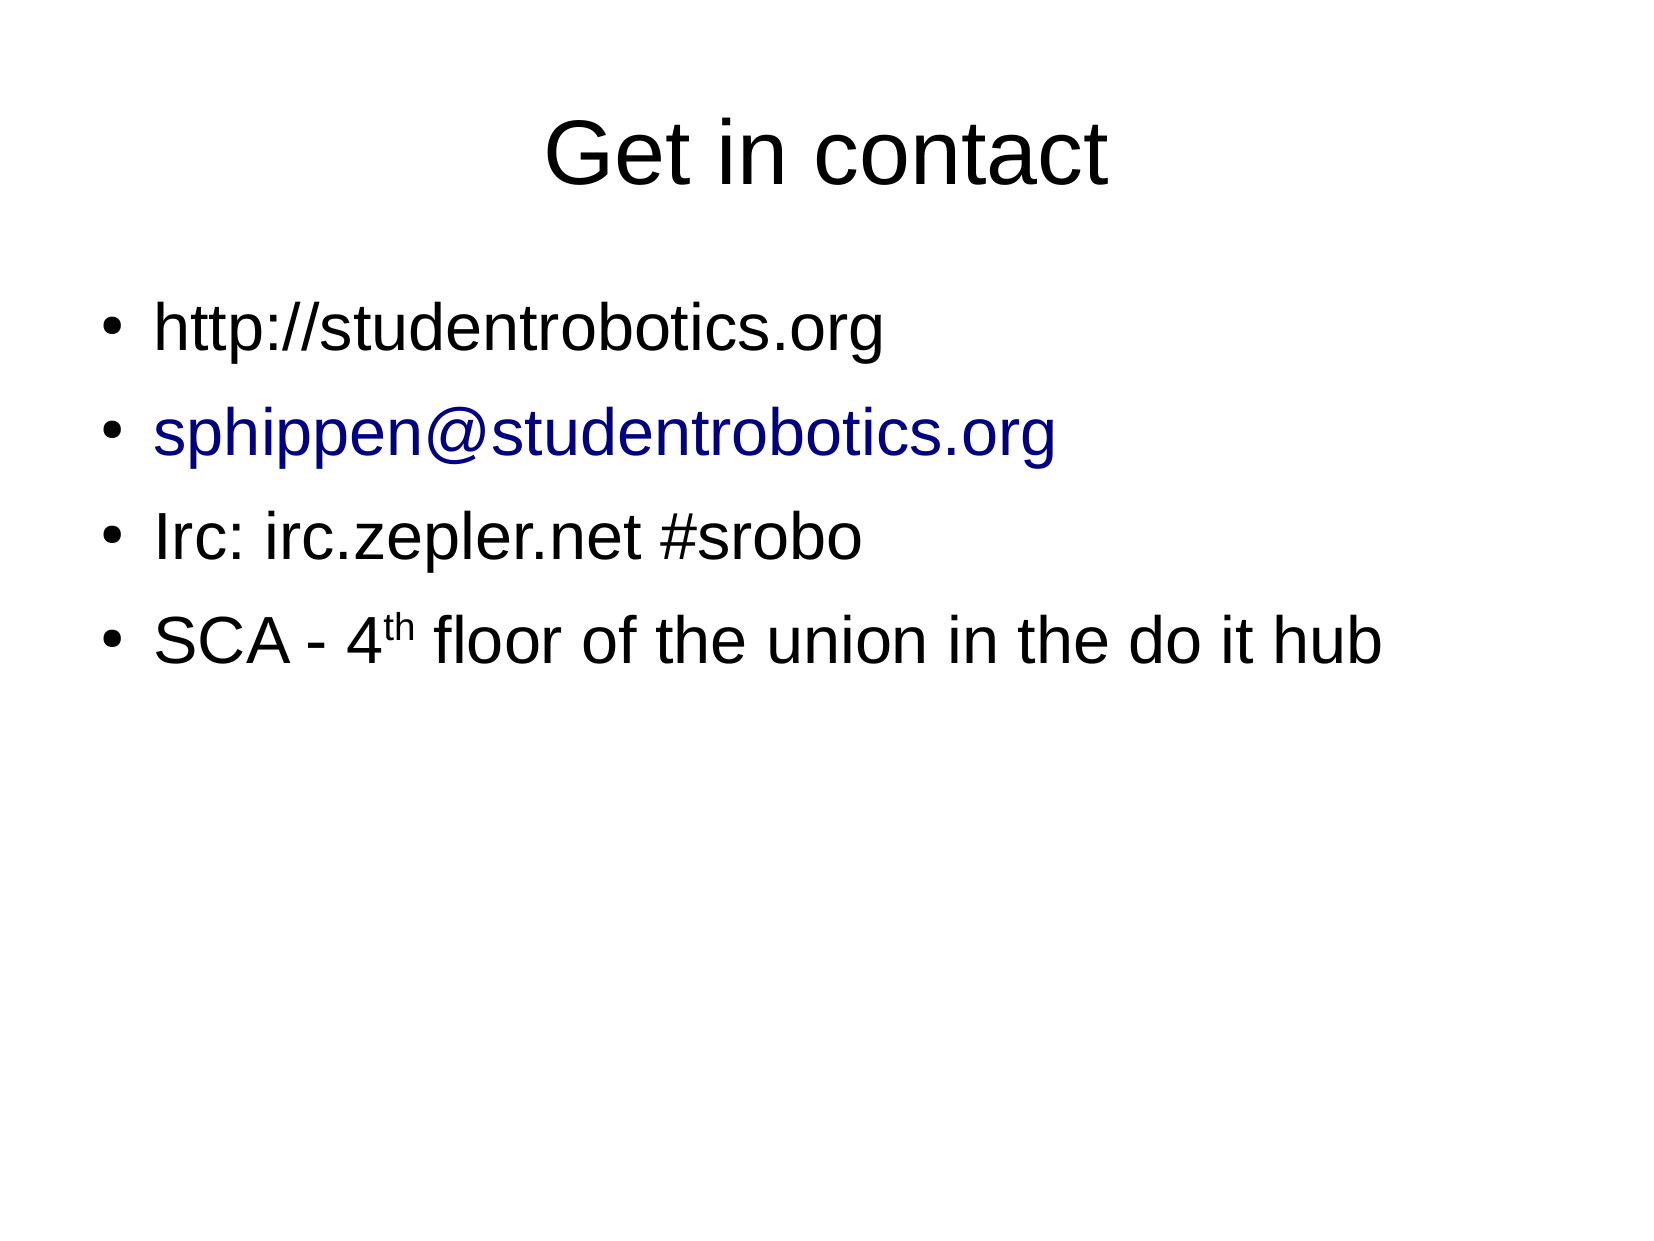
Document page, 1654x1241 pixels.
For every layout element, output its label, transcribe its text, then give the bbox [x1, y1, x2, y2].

list http://studentrobotics.org sphippen@studentrobotics.org Irc: irc.zepler.net #srobo SCA - 4th floor of the union in the do it hub [82, 290, 1571, 1094]
title Get in contact [82, 56, 1571, 250]
